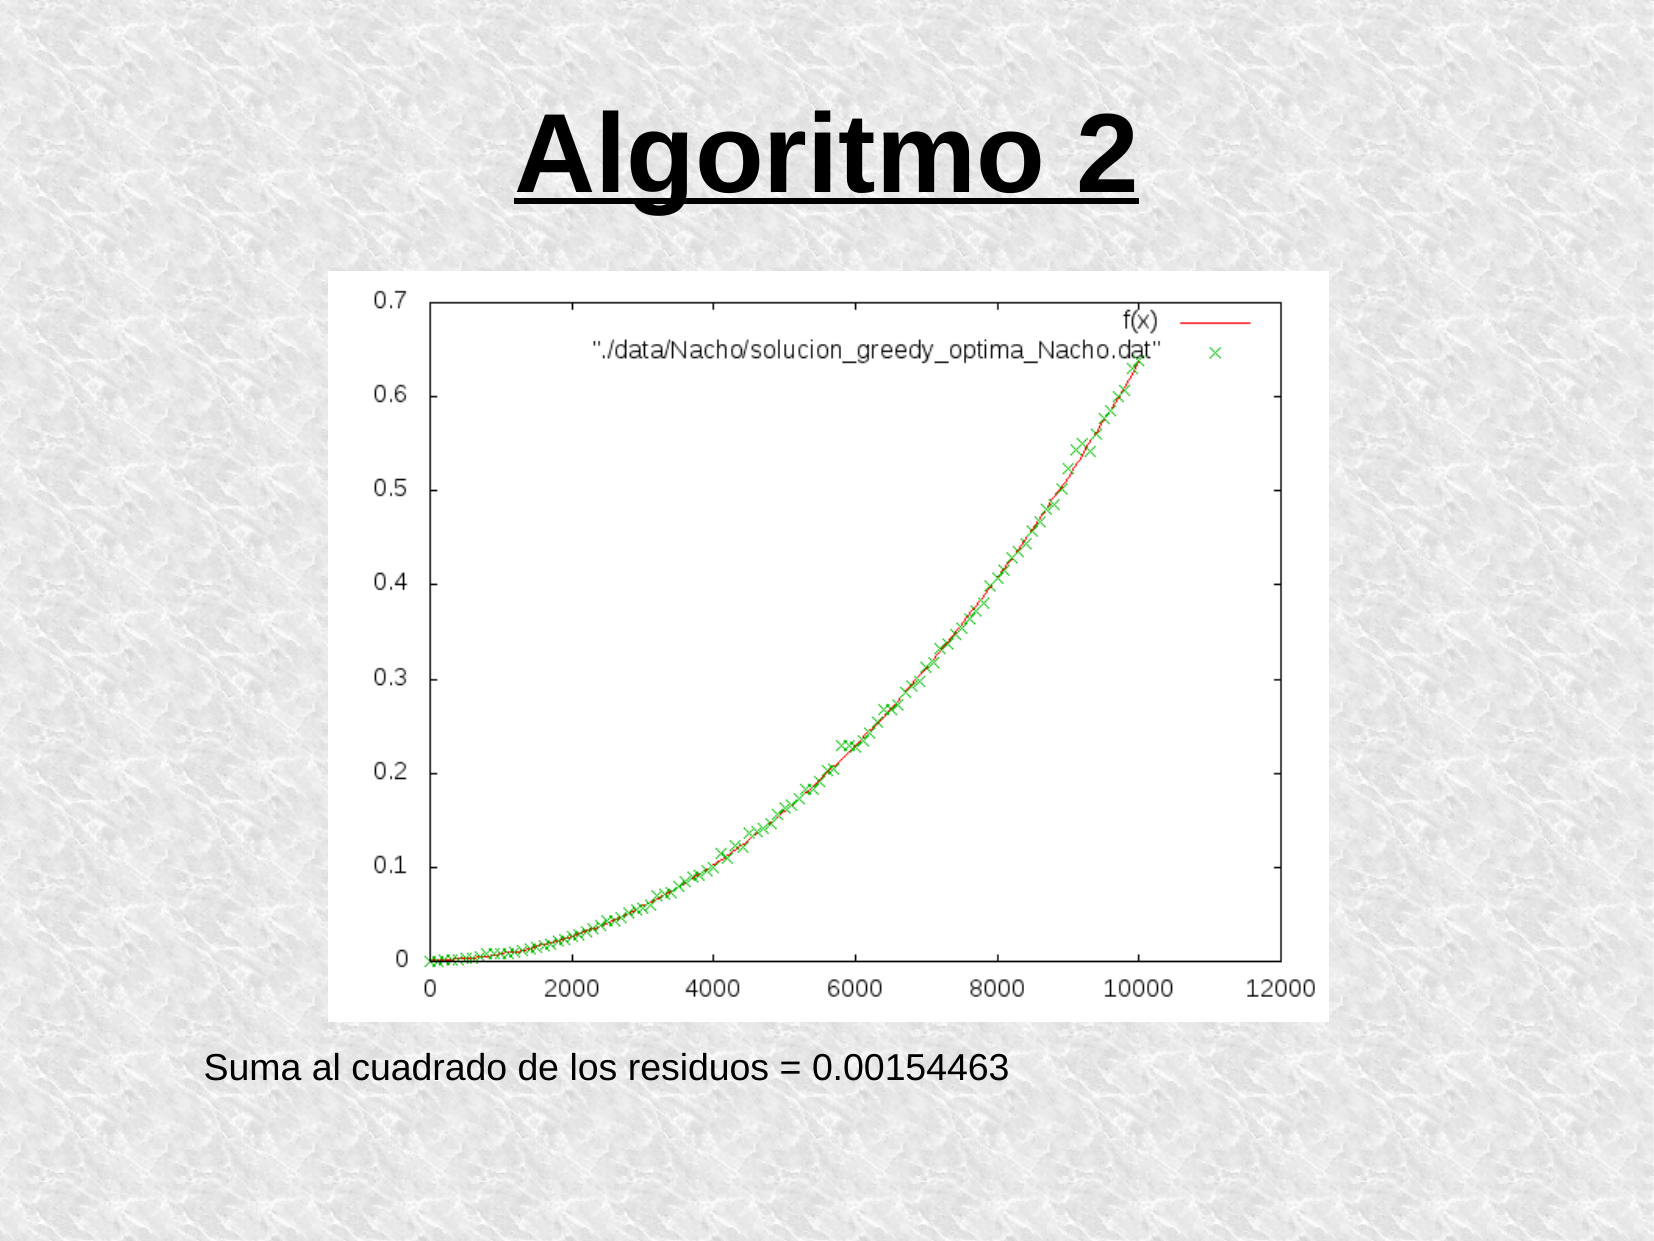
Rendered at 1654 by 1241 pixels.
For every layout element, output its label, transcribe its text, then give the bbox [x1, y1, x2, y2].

text_box Suma al cuadrado de los residuos = 0.00154463 [188, 1039, 1501, 1097]
picture [0, 0, 1654, 1241]
title Algoritmo 2 [82, 49, 1571, 257]
